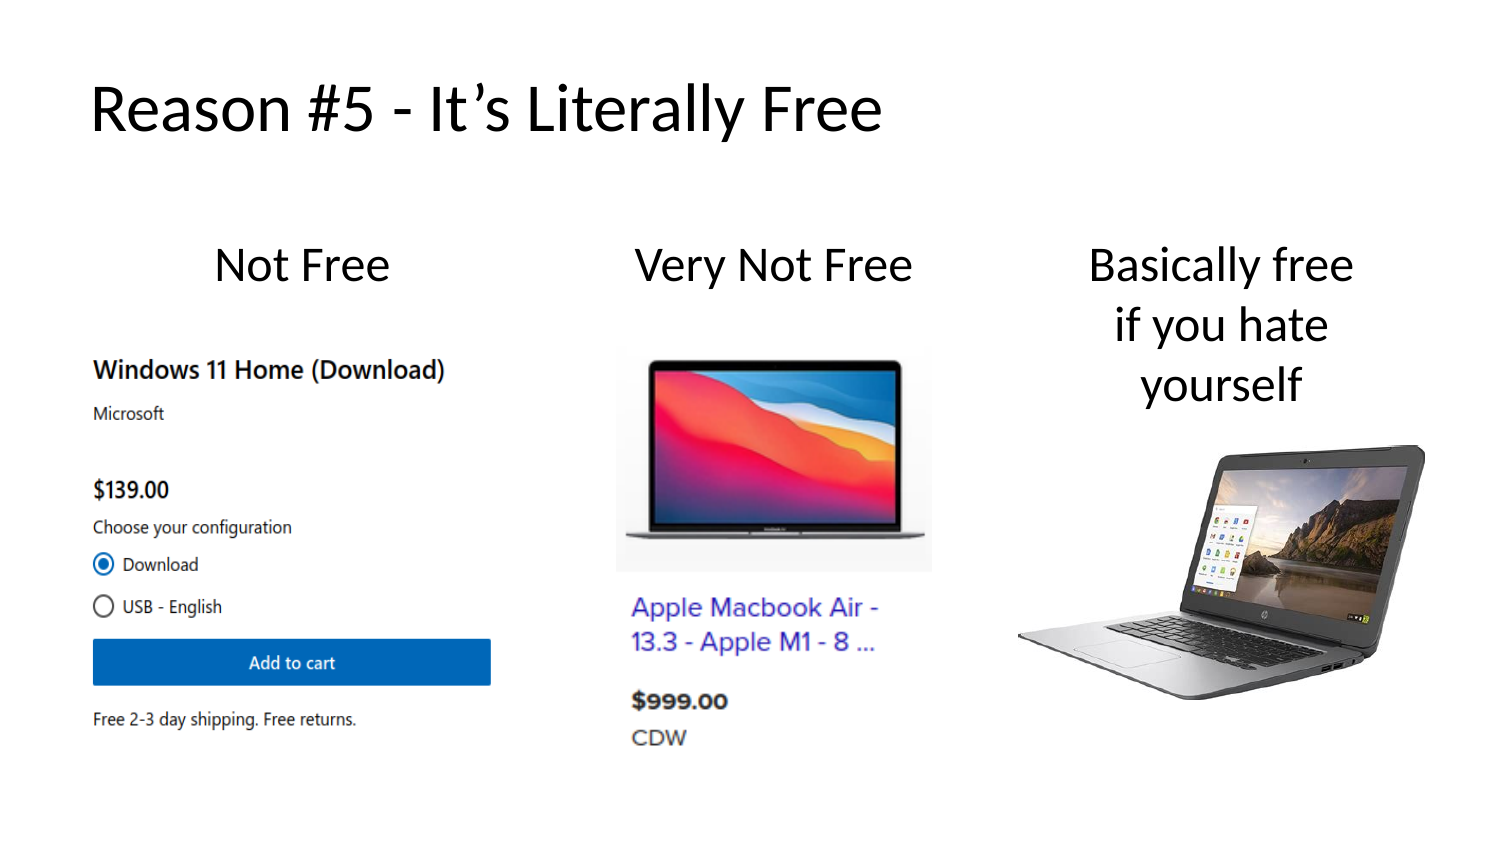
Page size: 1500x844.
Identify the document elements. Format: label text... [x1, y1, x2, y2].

picture [1018, 445, 1425, 700]
text_box Very Not Free [616, 224, 932, 377]
text_box Reason #5 - It’s Literally Free [75, 33, 1425, 175]
picture [75, 377, 530, 763]
text_box Basically free if you hate yourself [1064, 224, 1379, 377]
text_box Not Free [75, 224, 530, 377]
picture [616, 377, 932, 763]
